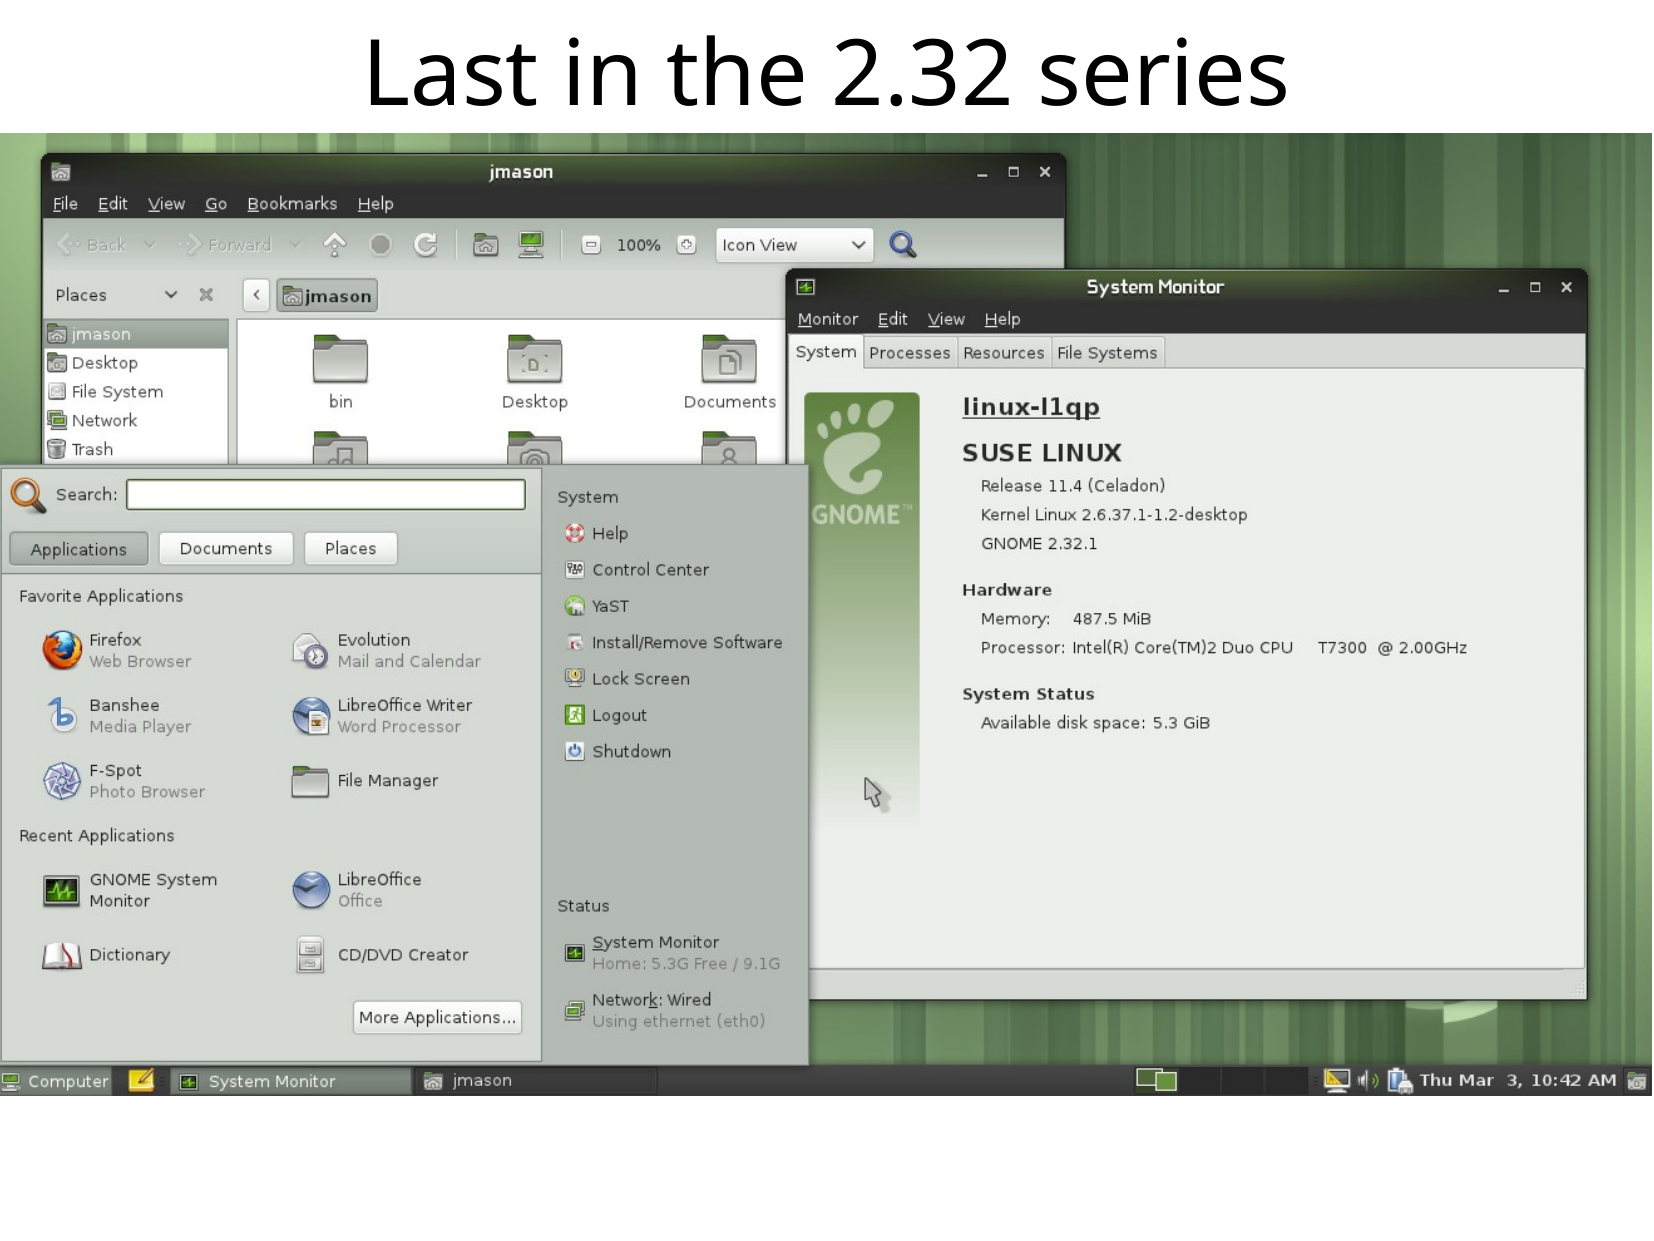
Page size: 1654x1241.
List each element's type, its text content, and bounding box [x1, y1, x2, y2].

text_box Last in the 2.32 series [0, 0, 1654, 146]
picture [0, 146, 1652, 1096]
